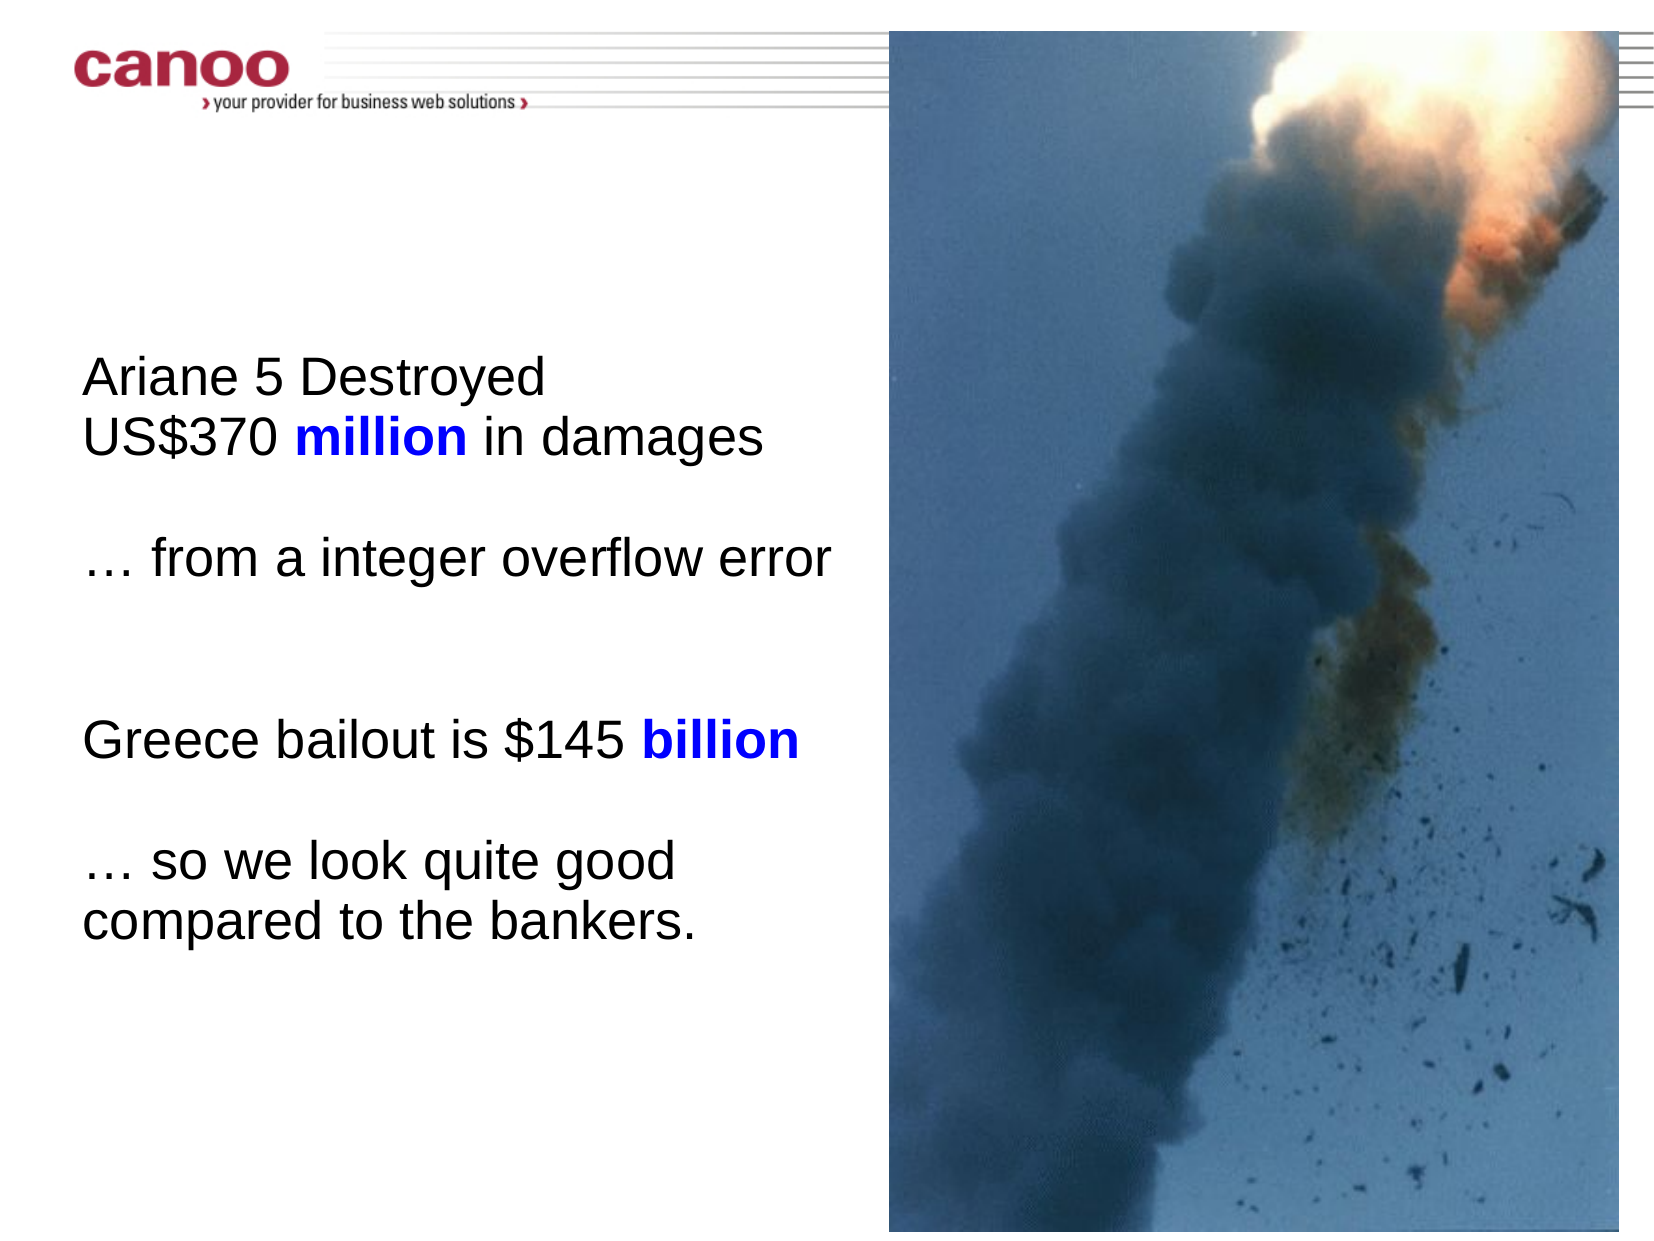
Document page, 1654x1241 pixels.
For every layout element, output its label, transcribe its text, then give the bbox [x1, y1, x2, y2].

picture [0, 0, 1654, 1232]
text_box Ariane 5 Destroyed US$370 million in damages … from a integer overflow error Greece bailout is $145 billion … so we look quite good compared to the bankers. [82, 179, 1571, 1239]
